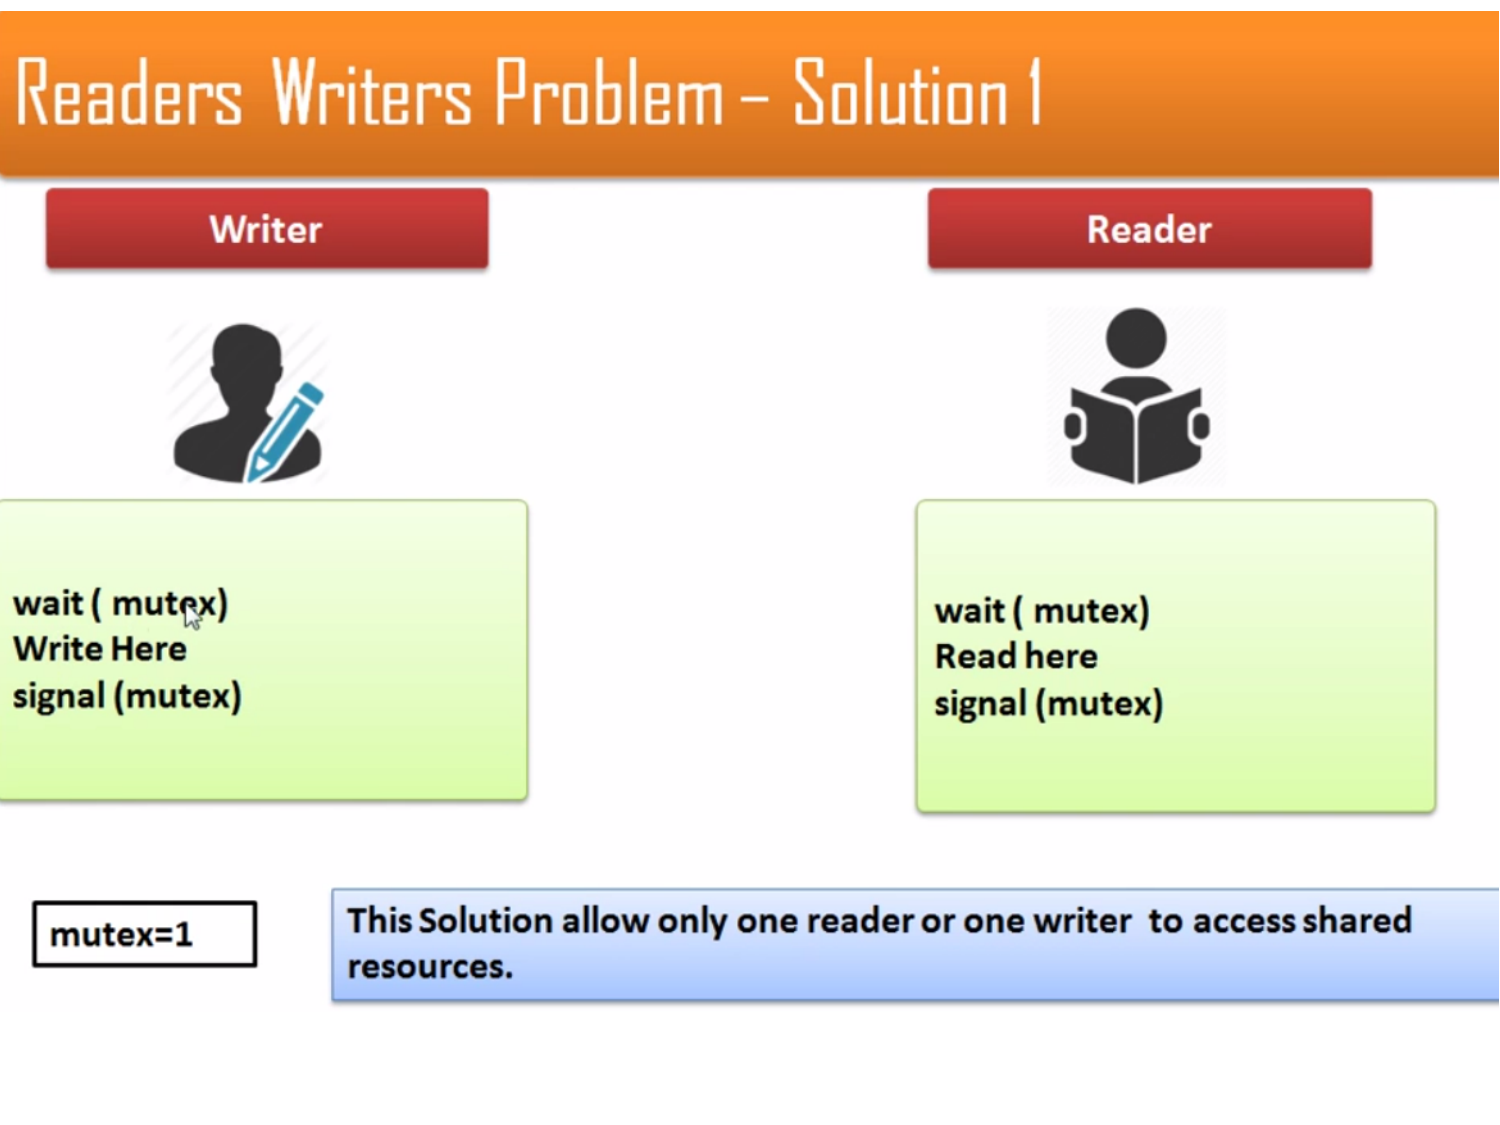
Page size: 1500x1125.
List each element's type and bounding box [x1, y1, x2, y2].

picture [0, 11, 1499, 1012]
